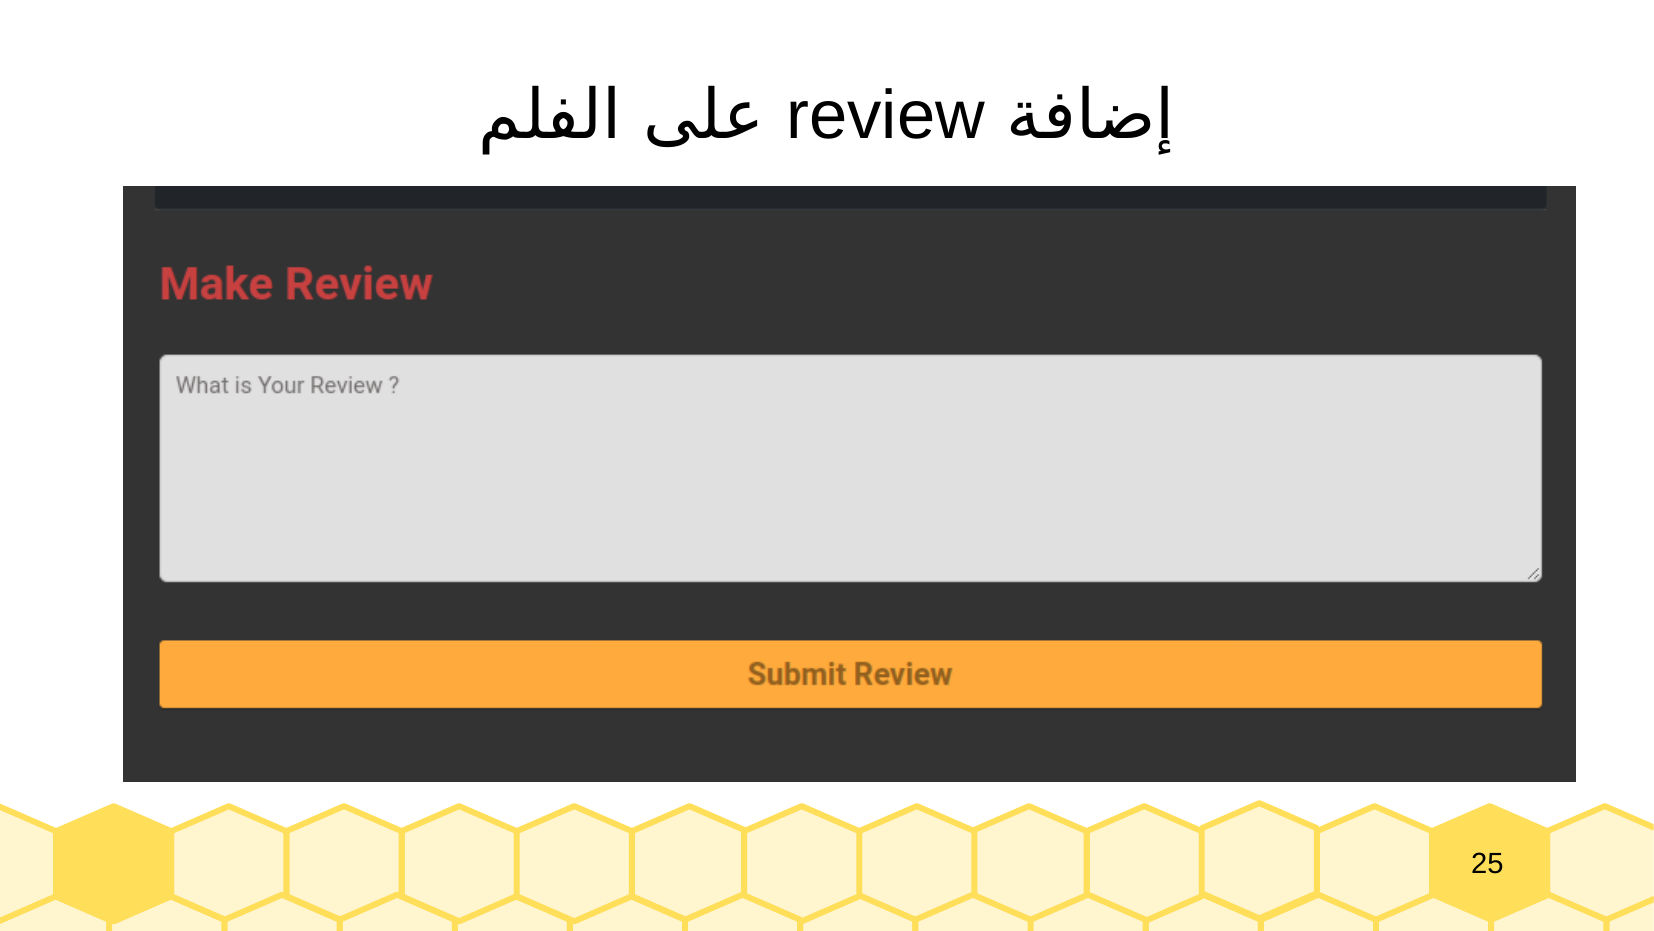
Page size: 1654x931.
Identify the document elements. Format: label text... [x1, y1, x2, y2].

picture [123, 186, 1576, 782]
title إضافة review على الفلم [82, 37, 1571, 193]
